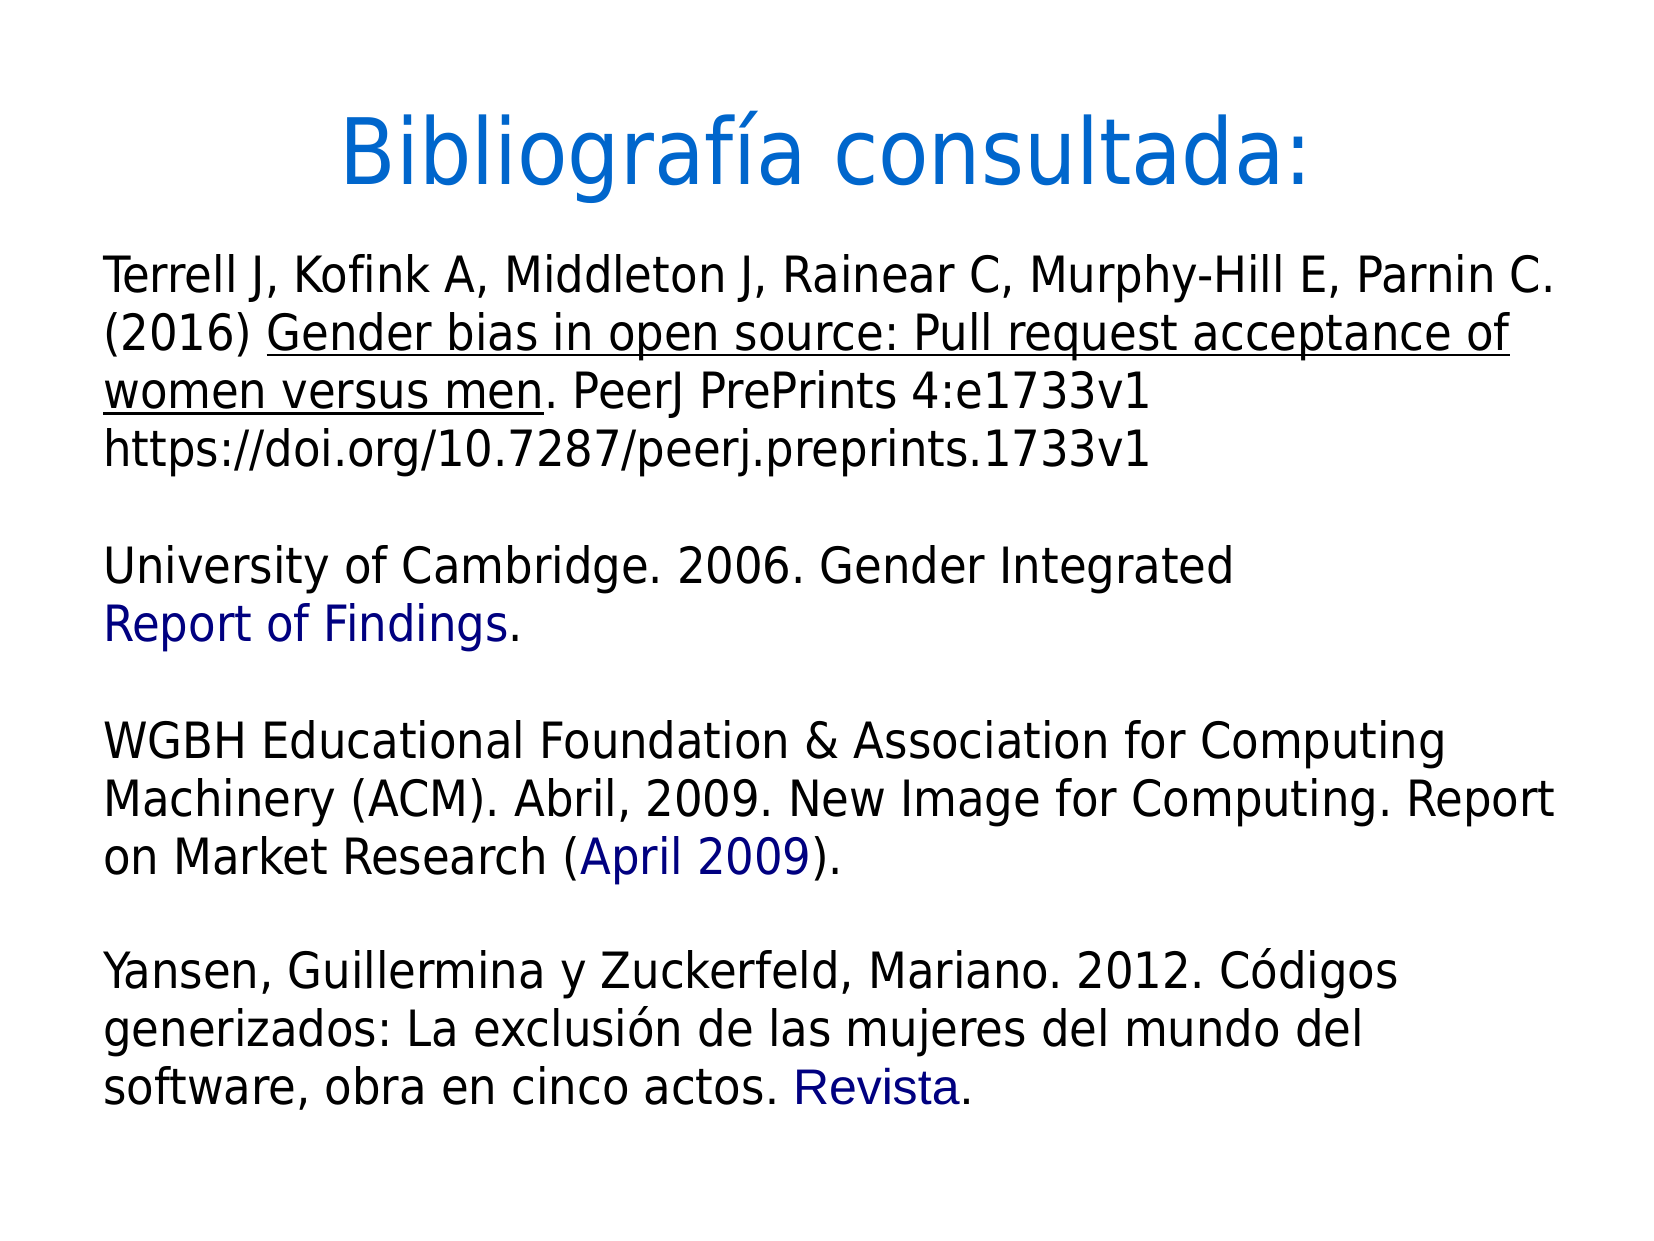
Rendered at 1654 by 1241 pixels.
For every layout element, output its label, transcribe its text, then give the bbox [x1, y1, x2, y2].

title Bibliografía consultada: [82, 49, 1571, 257]
text_box Terrell J, Kofink A, Middleton J, Rainear C, Murphy-Hill E, Parnin C. (2016) Gender bias in open source: Pull request acceptance of women versus men. PeerJ PrePrints 4:e1733v1 https://doi.org/10.7287/peerj.preprints.1733v1 University of Cambridge. 2006. Gender Integrated Report of Findings. WGBH Educational Foundation & Association for Computing Machinery (ACM). Abril, 2009. New Image for Computing. Report on Market Research (April 2009). Yansen, Guillermina y Zuckerfeld, Mariano. 2012. Códigos generizados: La exclusión de las mujeres del mundo del software, obra en cinco actos. Revista. [88, 238, 1595, 1224]
